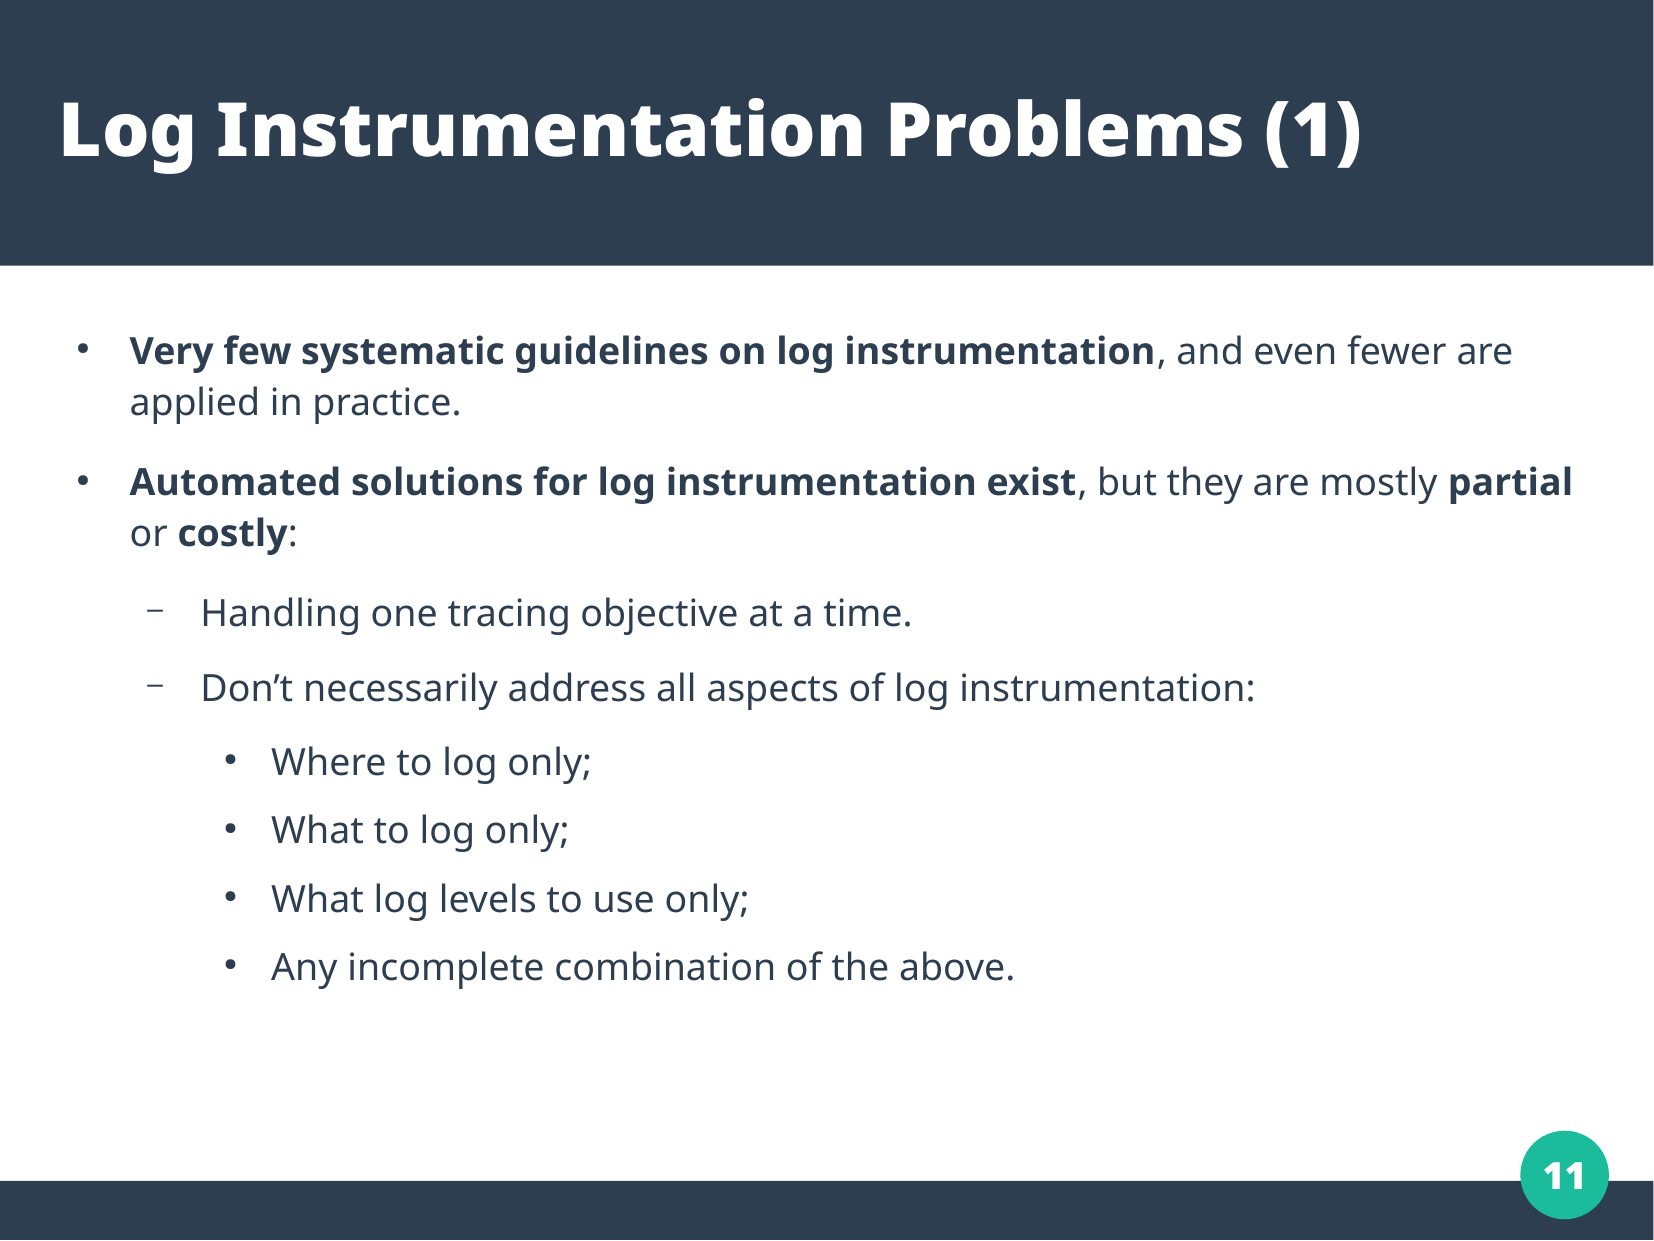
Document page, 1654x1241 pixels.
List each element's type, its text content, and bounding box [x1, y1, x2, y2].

title Log Instrumentation Problems (1) [58, 49, 1595, 207]
list Very few systematic guidelines on log instrumentation, and even fewer are applied in practice. Automated solutions for log instrumentation exist, but they are mostly partial or costly: Handling one tracing objective at a time. Don’t necessarily address all aspects of log instrumentation: Where to log only; What to log only; What log levels to use only; Any incomplete combination of the above. [58, 324, 1595, 1152]
